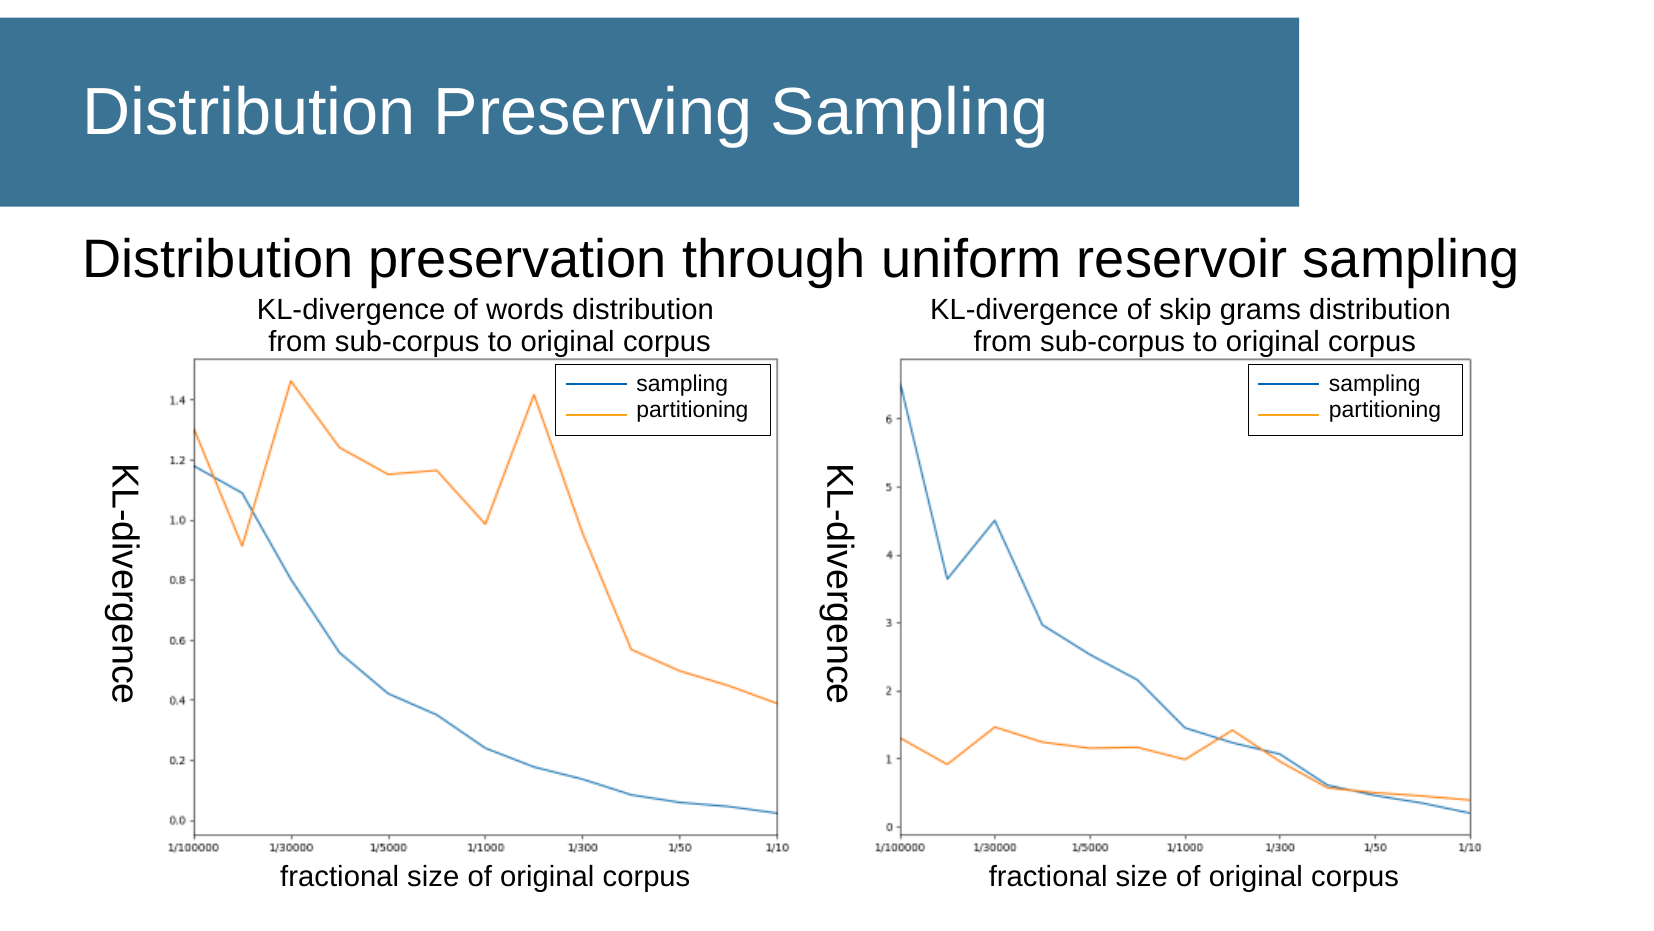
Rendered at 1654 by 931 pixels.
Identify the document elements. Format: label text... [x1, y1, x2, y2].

text_box KL-divergence of skip grams distribution from sub-corpus to original corpus [915, 285, 1467, 366]
text_box KL-divergence [96, 448, 154, 720]
text_box fractional size of original corpus [265, 853, 707, 904]
text_box KL-divergence of words distribution from sub-corpus to original corpus [242, 285, 730, 366]
text_box sampling partitioning [1314, 366, 1462, 435]
text_box [106, 313, 1524, 903]
text_box sampling partitioning [621, 365, 770, 435]
list Distribution preservation through uniform reservoir sampling [82, 224, 1571, 764]
text_box KL-divergence [811, 448, 869, 720]
title Distribution Preserving Sampling [82, 35, 1234, 189]
text_box [1249, 366, 1314, 435]
text_box fractional size of original corpus [974, 853, 1415, 904]
